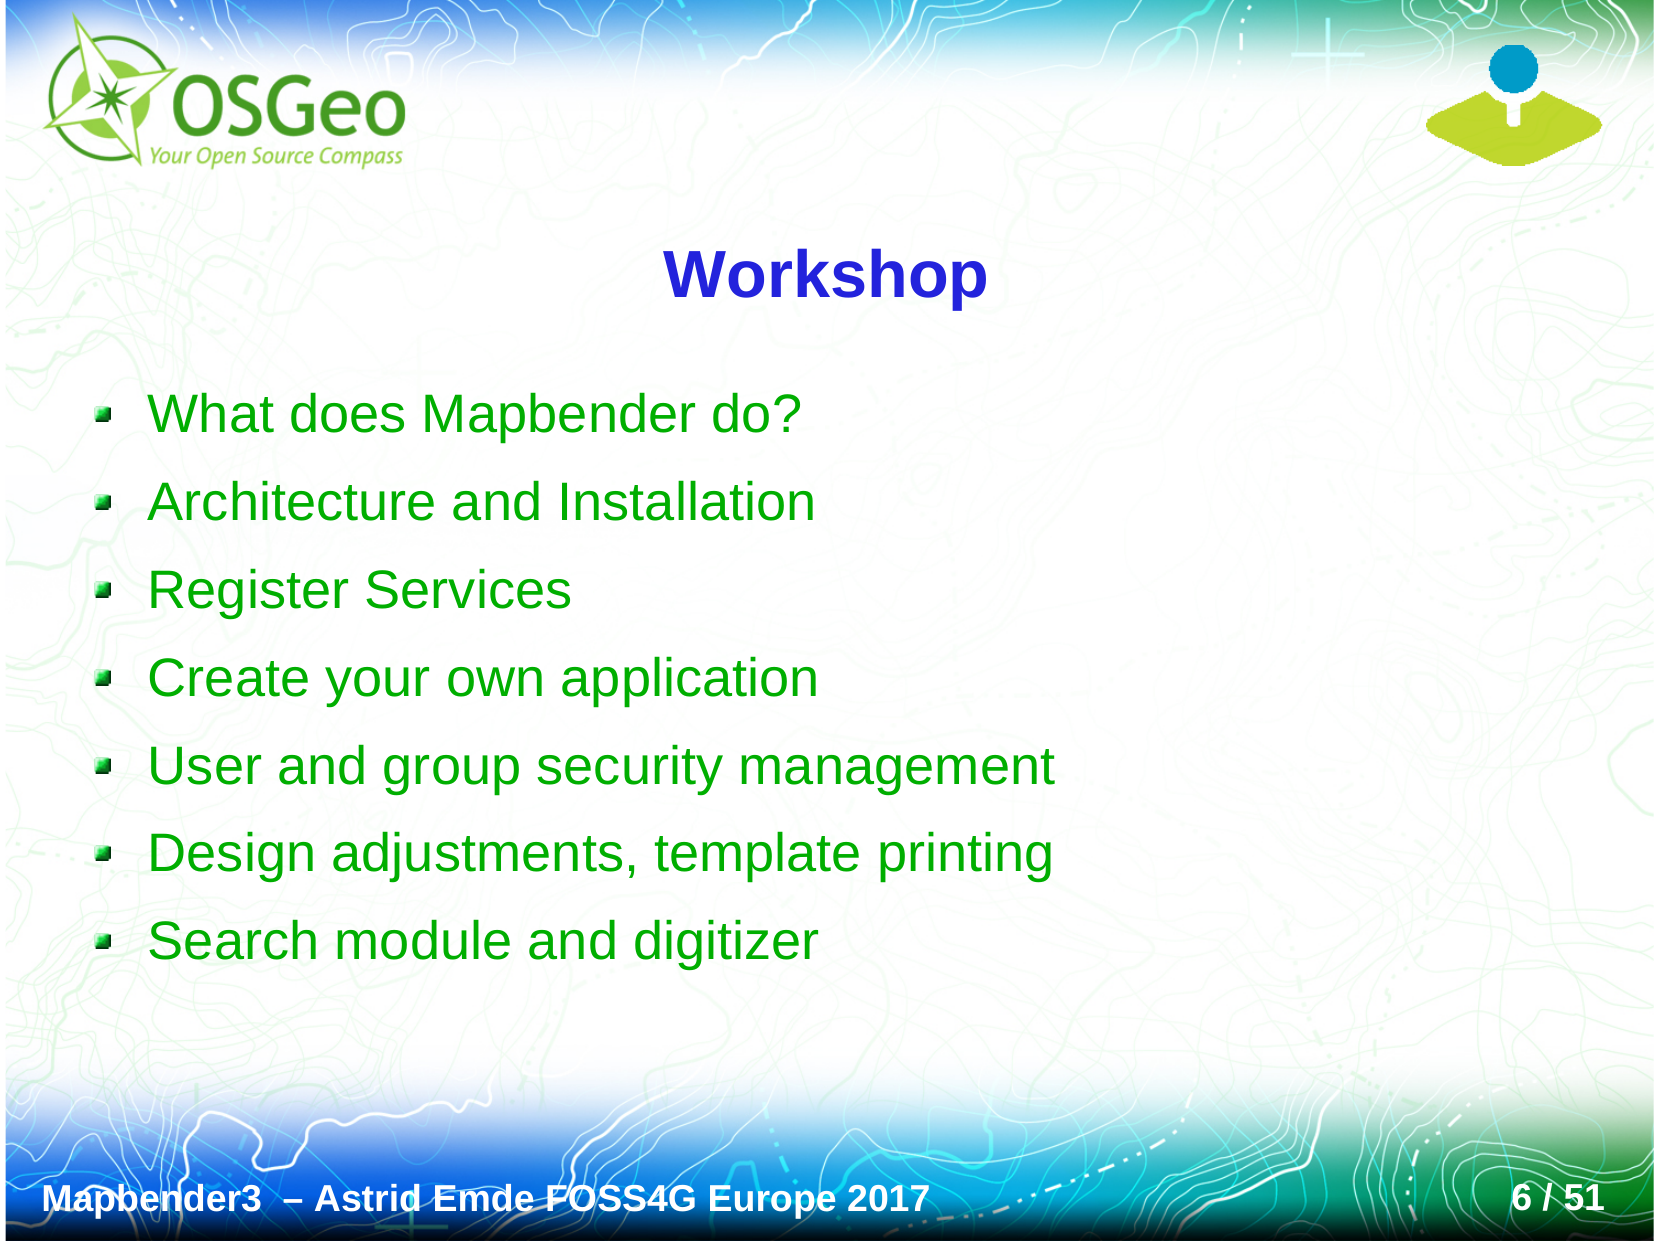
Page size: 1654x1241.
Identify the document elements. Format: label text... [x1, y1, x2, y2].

list What does Mapbender do? Architecture and Installation Register Services Create your own application User and group security management Design adjustments, template printing Search module and digitizer [76, 383, 1565, 1203]
title Workshop [82, 200, 1571, 349]
picture [5, 0, 1654, 1241]
